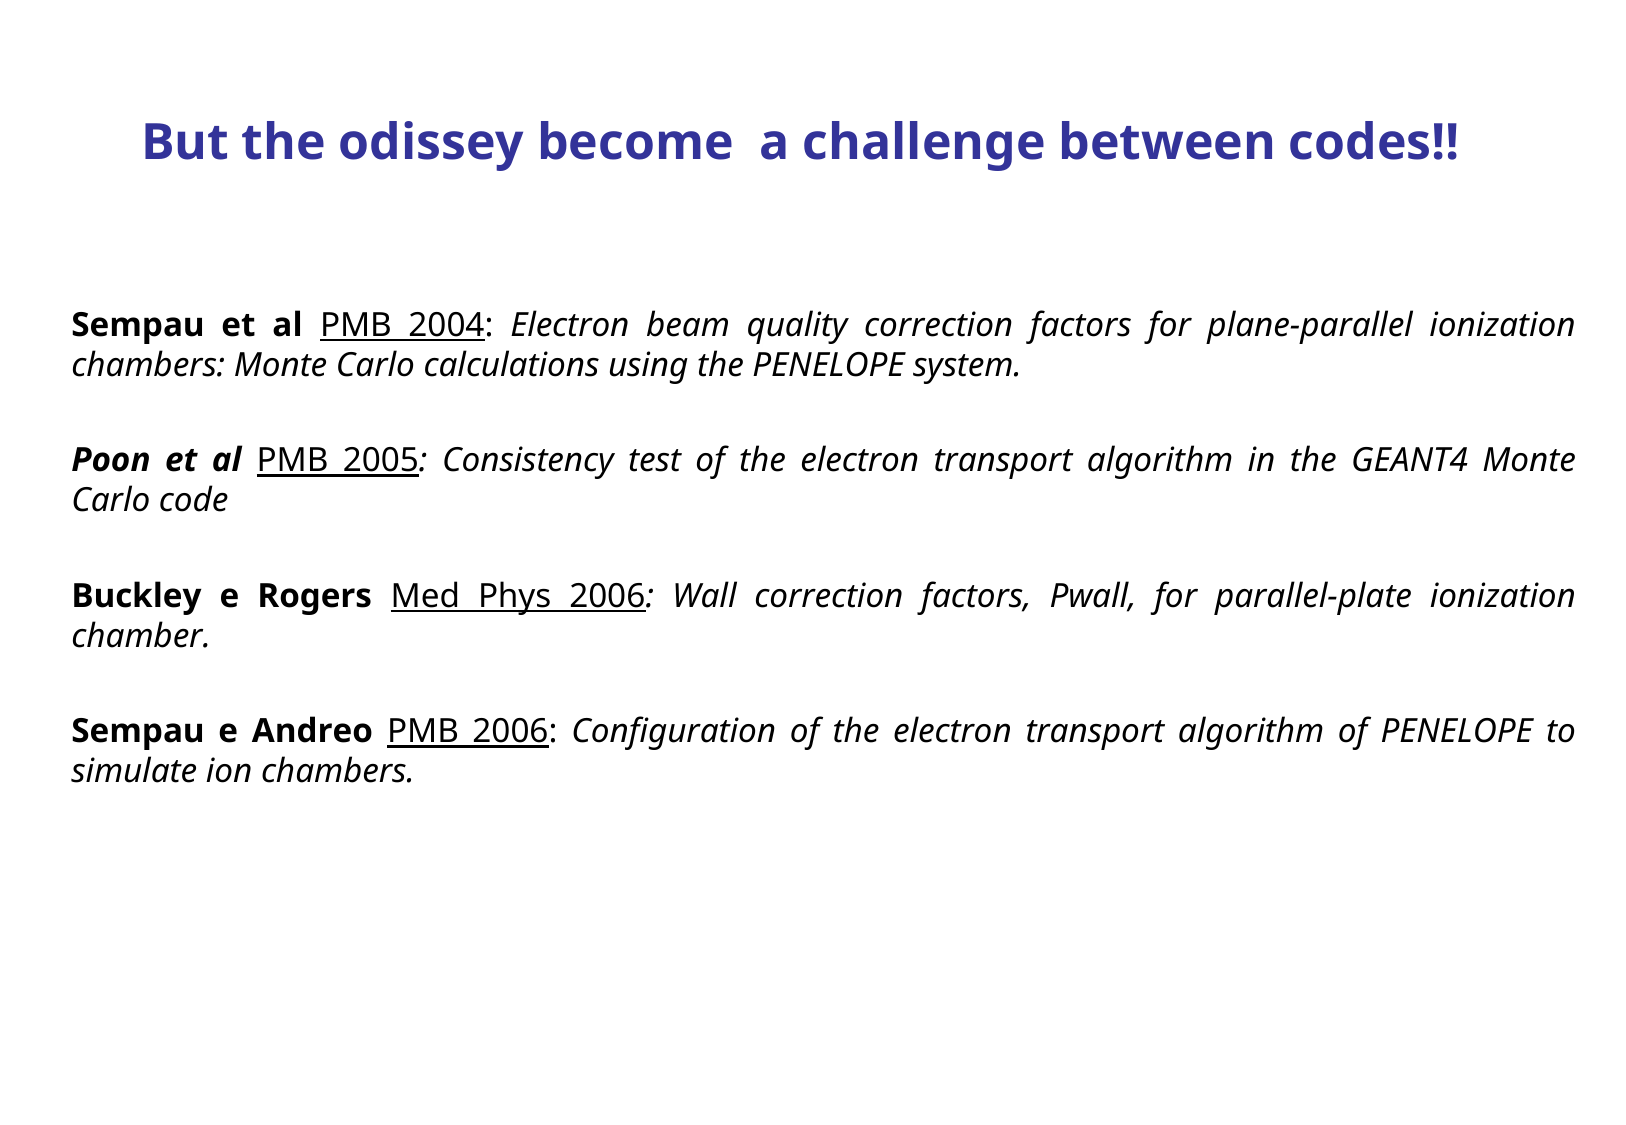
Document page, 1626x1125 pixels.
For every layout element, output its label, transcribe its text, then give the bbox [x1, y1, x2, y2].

text_box Sempau et al PMB 2004: Electron beam quality correction factors for plane-parallel ionization chambers: Monte Carlo calculations using the PENELOPE system. Poon et al PMB 2005: Consistency test of the electron transport algorithm in the GEANT4 Monte Carlo code Buckley e Rogers Med Phys 2006: Wall correction factors, Pwall, for parallel-plate ionization chamber. Sempau e Andreo PMB 2006: Configuration of the electron transport algorithm of PENELOPE to simulate ion chambers. [56, 295, 1593, 797]
text_box But the odissey become a challenge between codes!! [33, 101, 1569, 178]
